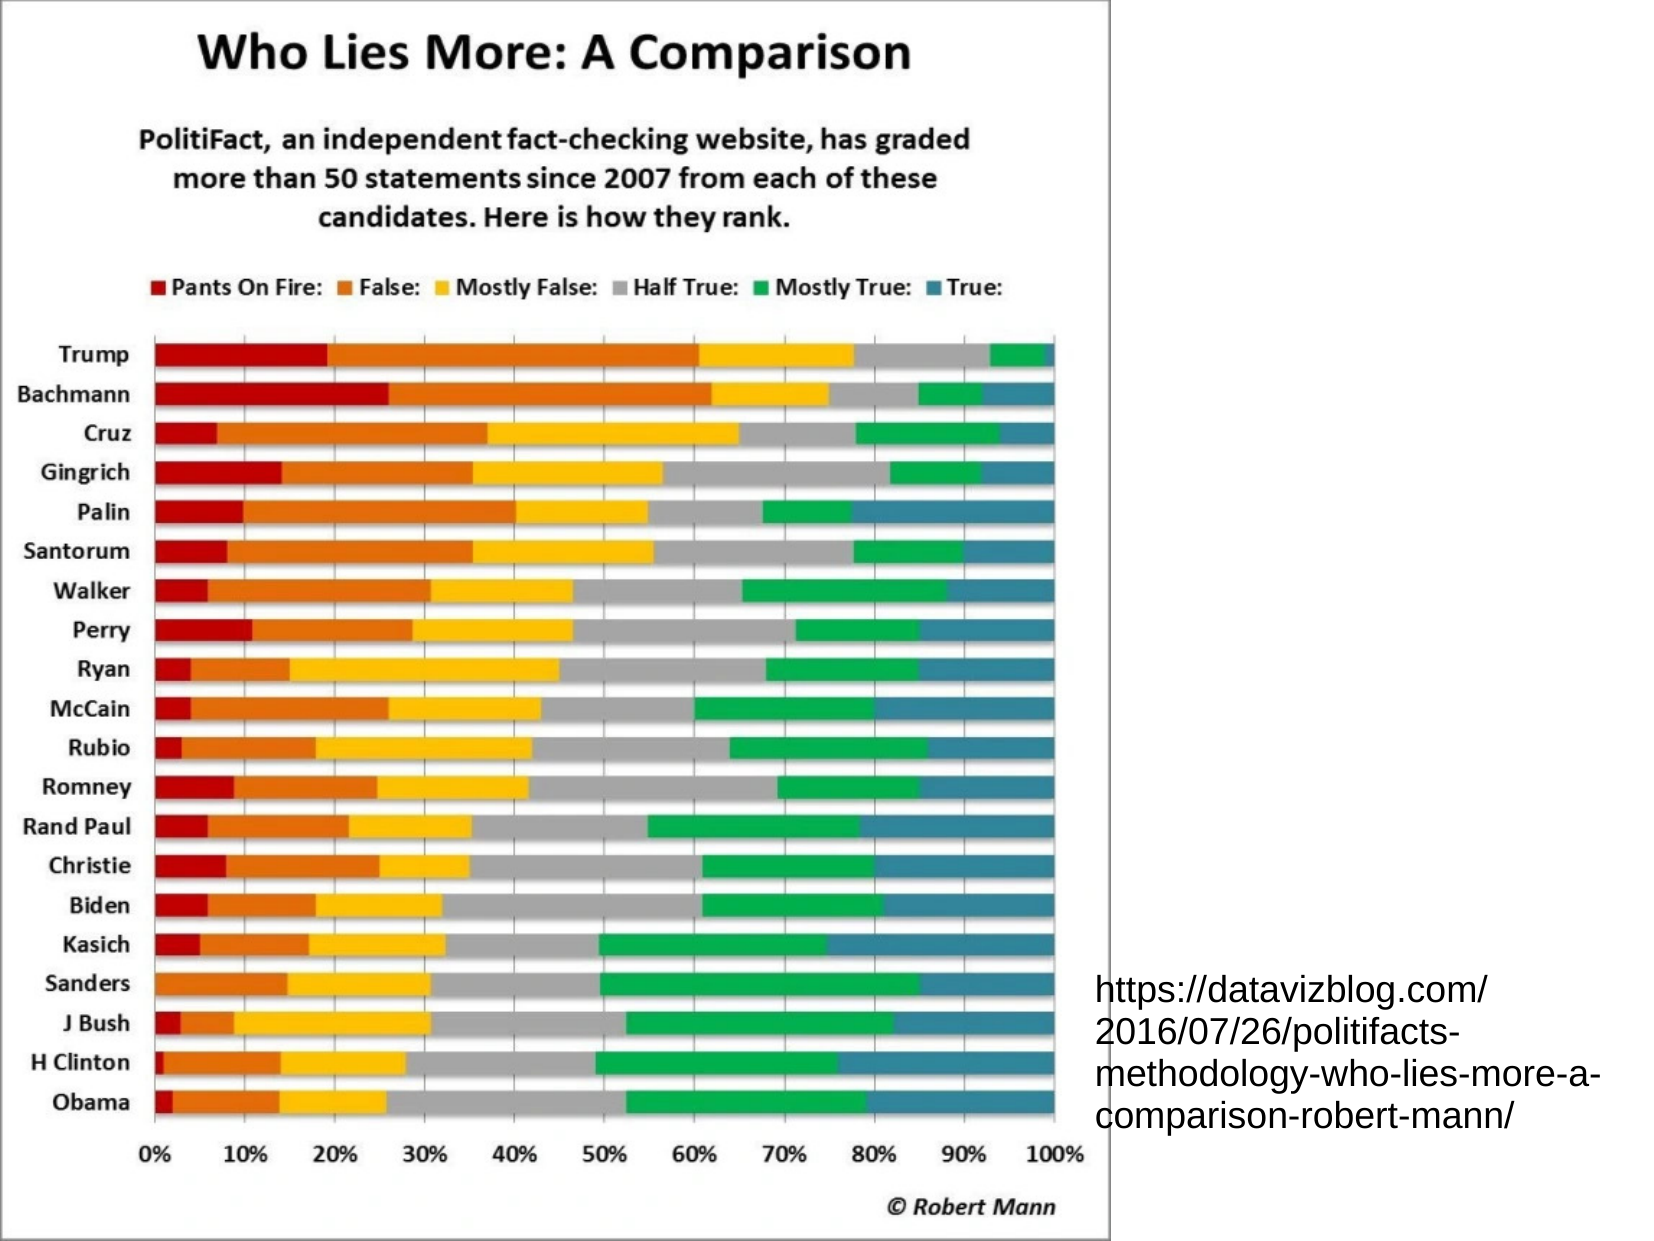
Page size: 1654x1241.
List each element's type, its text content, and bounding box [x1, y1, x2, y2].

picture [0, 0, 1111, 1241]
text_box https://datavizblog.com/2016/07/26/politifacts-methodology-who-lies-more-a-comparison-robert-mann/ [1080, 961, 1654, 1241]
